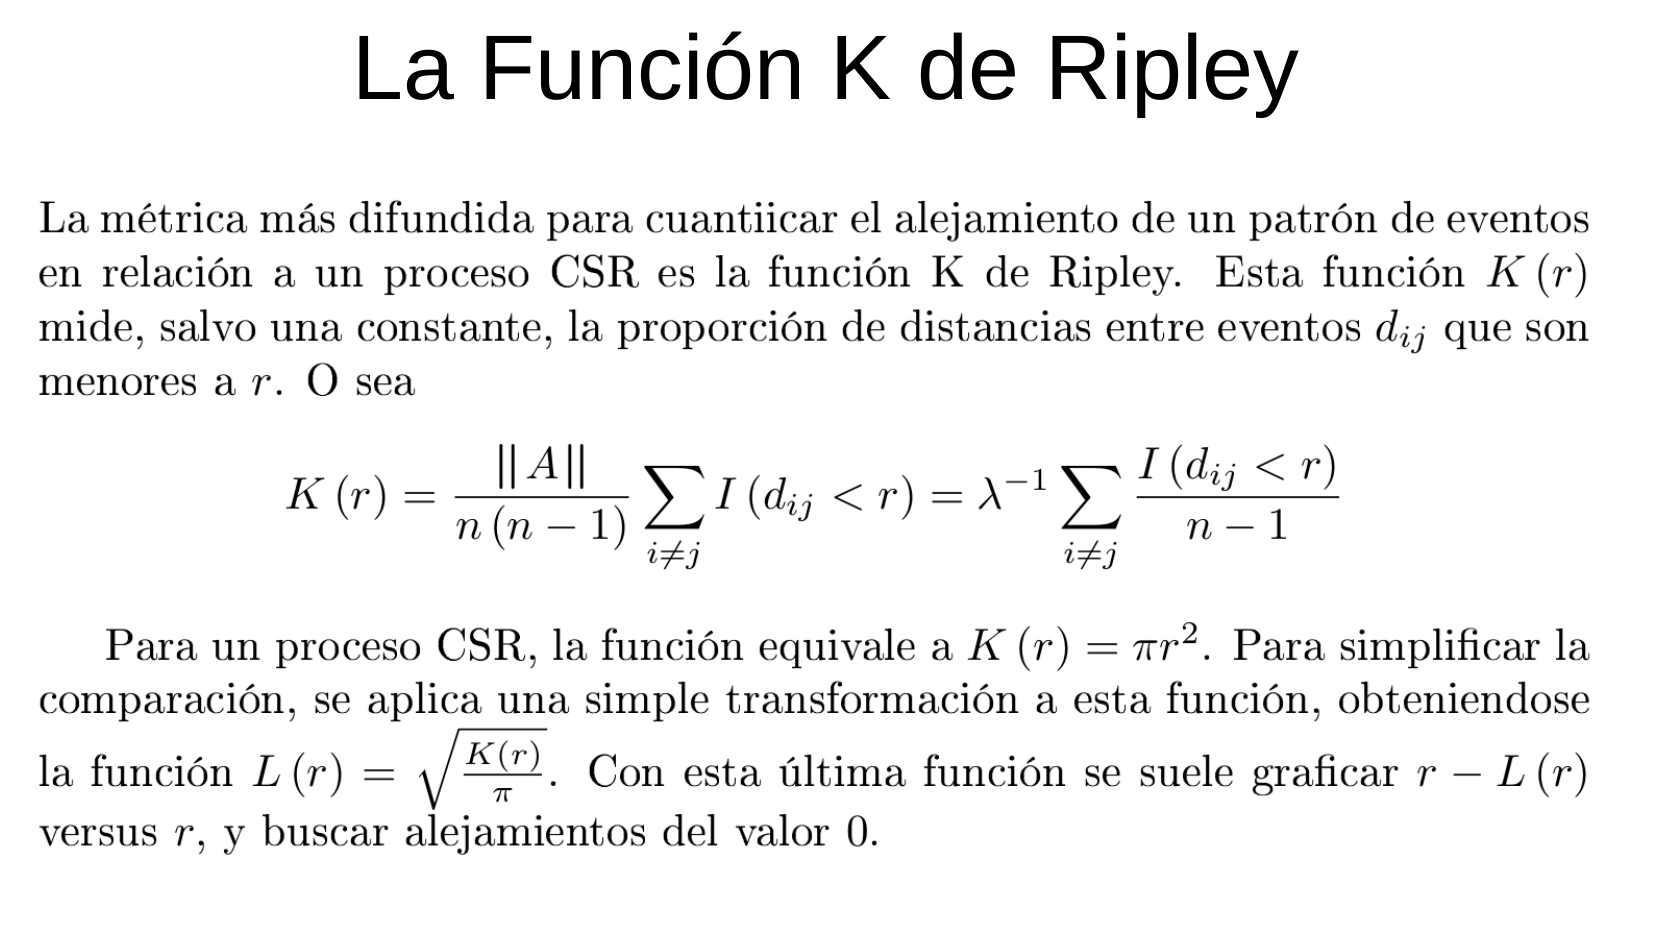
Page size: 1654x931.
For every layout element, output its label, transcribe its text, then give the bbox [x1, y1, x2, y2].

picture [27, 177, 1605, 859]
title La Función K de Ripley [82, 0, 1571, 146]
